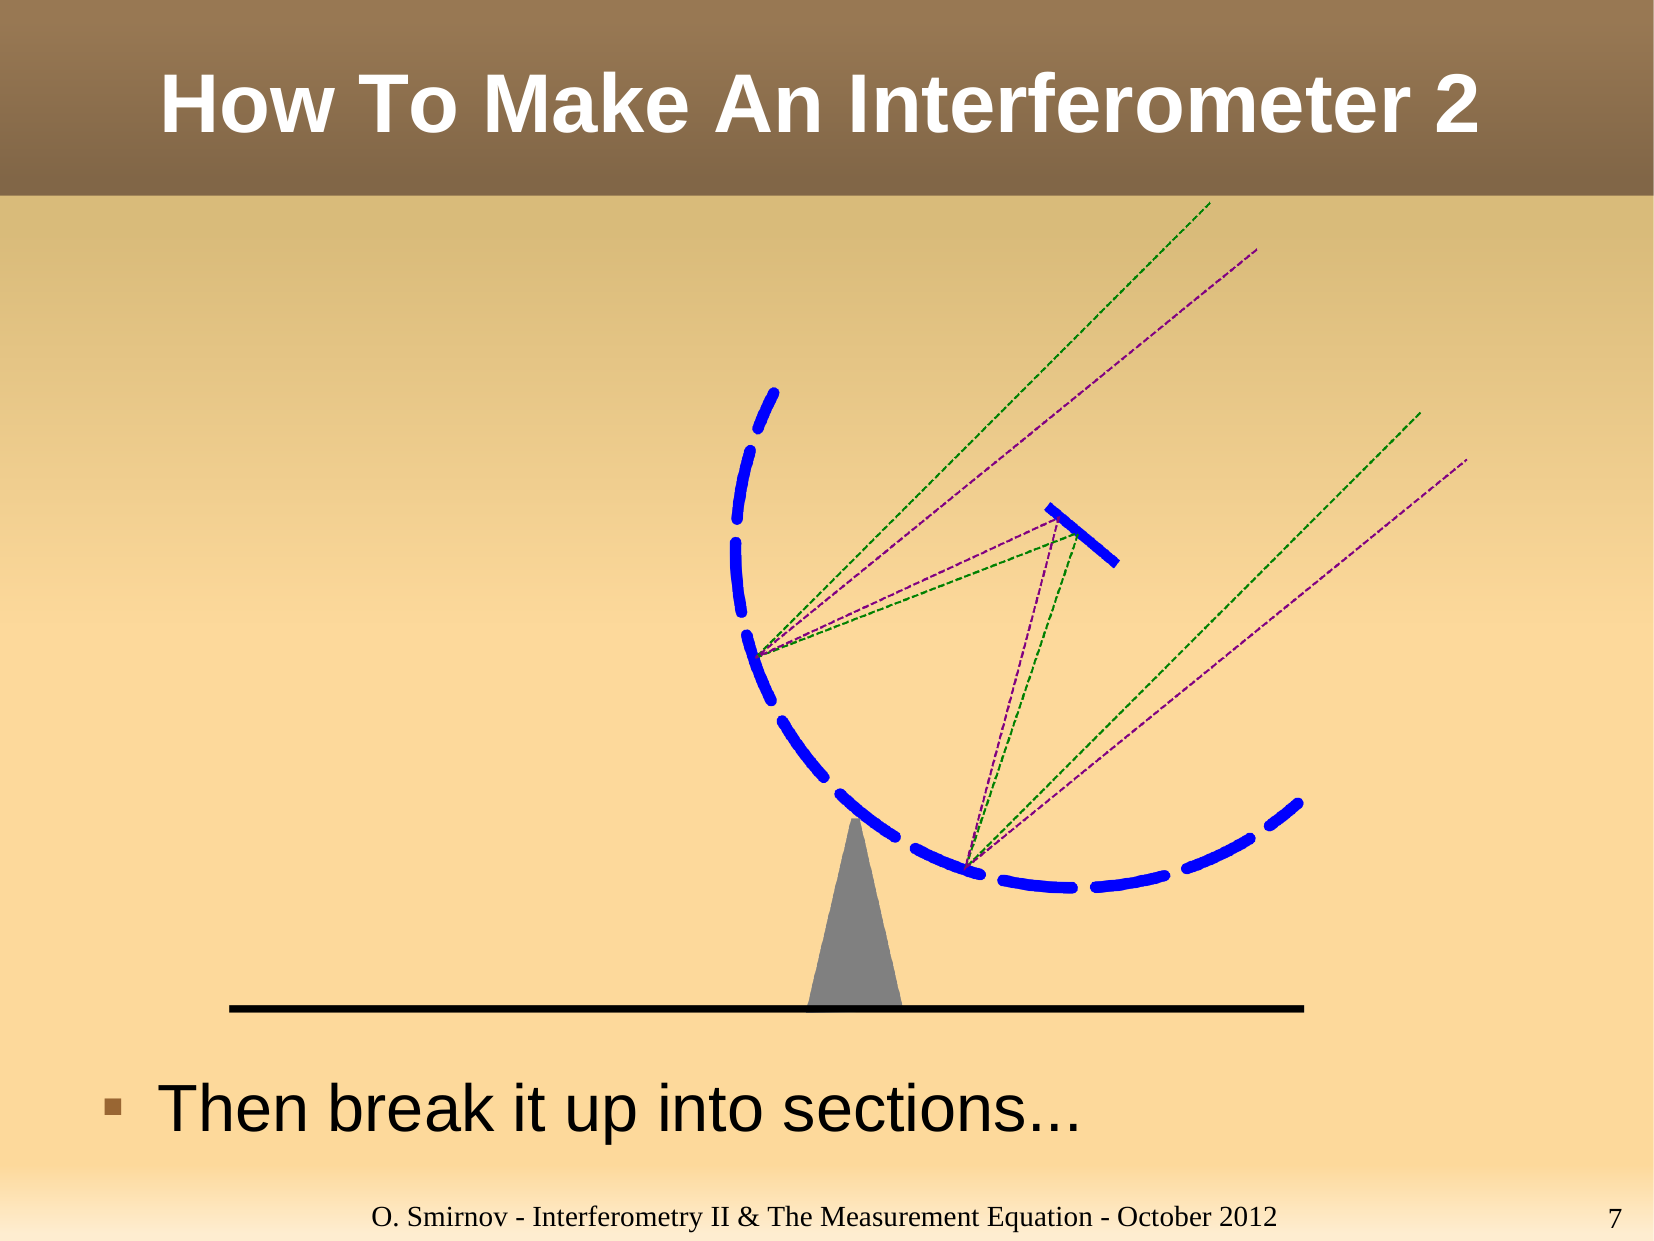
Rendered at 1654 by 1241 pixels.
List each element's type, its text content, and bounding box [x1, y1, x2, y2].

list Then break it up into sections... [86, 1071, 1576, 1163]
picture [0, 0, 1654, 1241]
title How To Make An Interferometer 2 [76, 0, 1565, 208]
